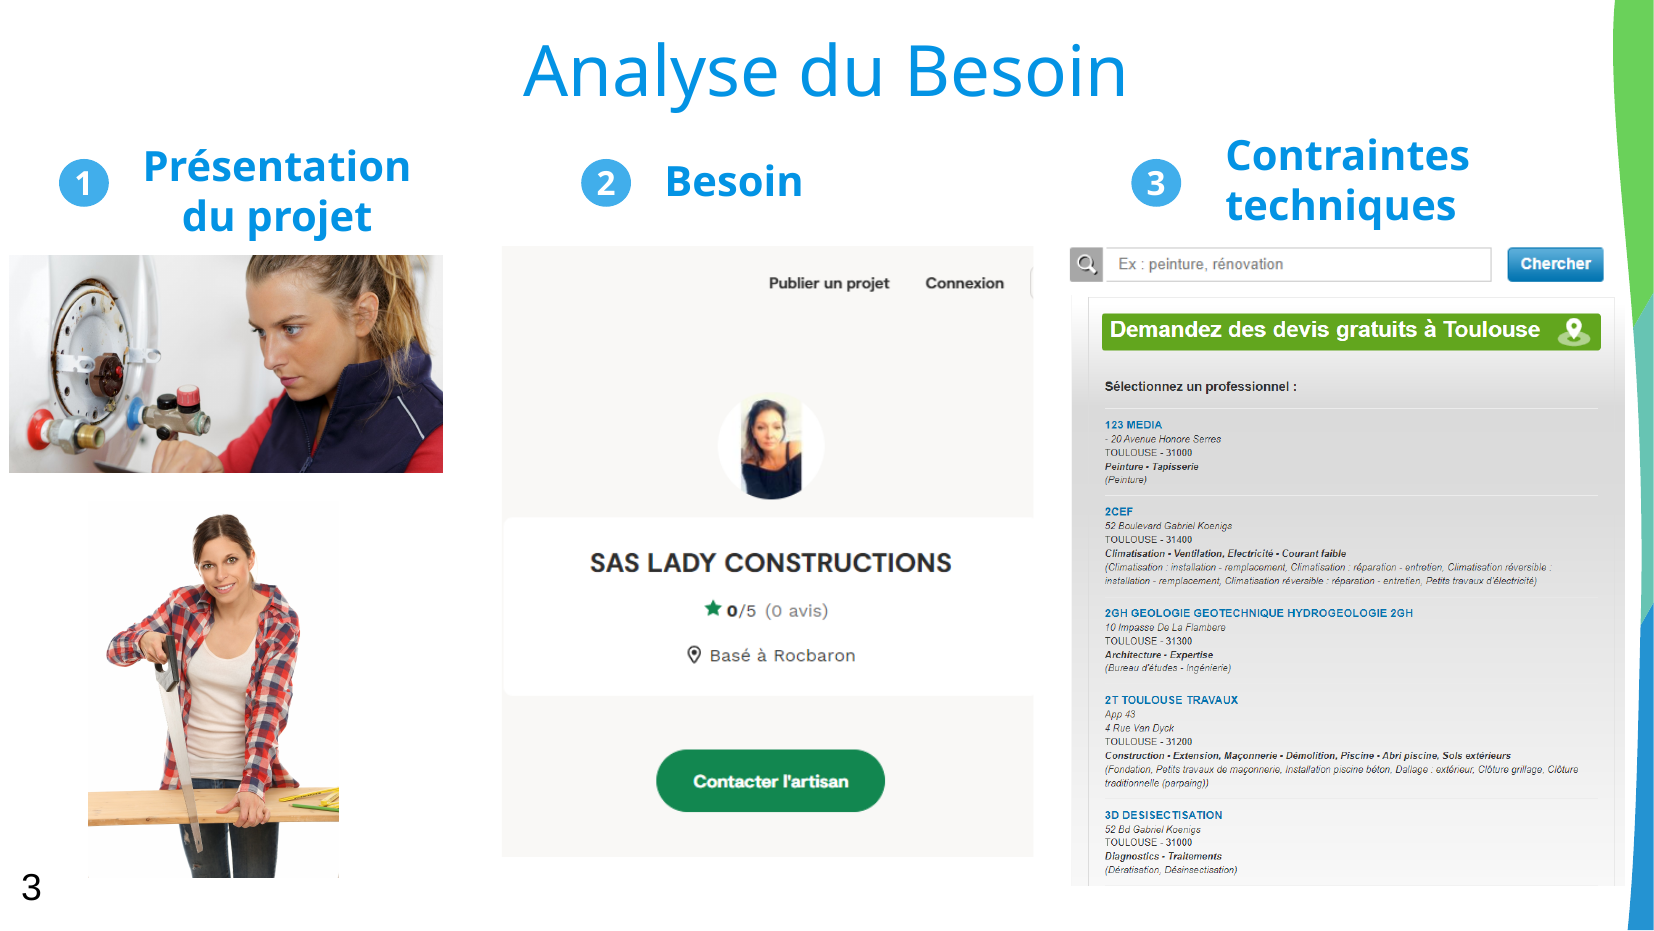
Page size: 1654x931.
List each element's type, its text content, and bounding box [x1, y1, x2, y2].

picture [88, 501, 339, 878]
text_box 1 [59, 158, 109, 207]
text_box Analyse du Besoin [0, 18, 1654, 119]
text_box 2 [581, 158, 632, 207]
text_box Besoin [649, 147, 879, 213]
text_box Contraintes techniques [1210, 121, 1506, 236]
picture [9, 255, 443, 473]
text_box Présentation du projet [119, 132, 435, 248]
text_box 3 [1131, 158, 1182, 207]
text_box <numéro> [6, 858, 207, 916]
picture [1062, 236, 1625, 886]
picture [501, 246, 1034, 857]
